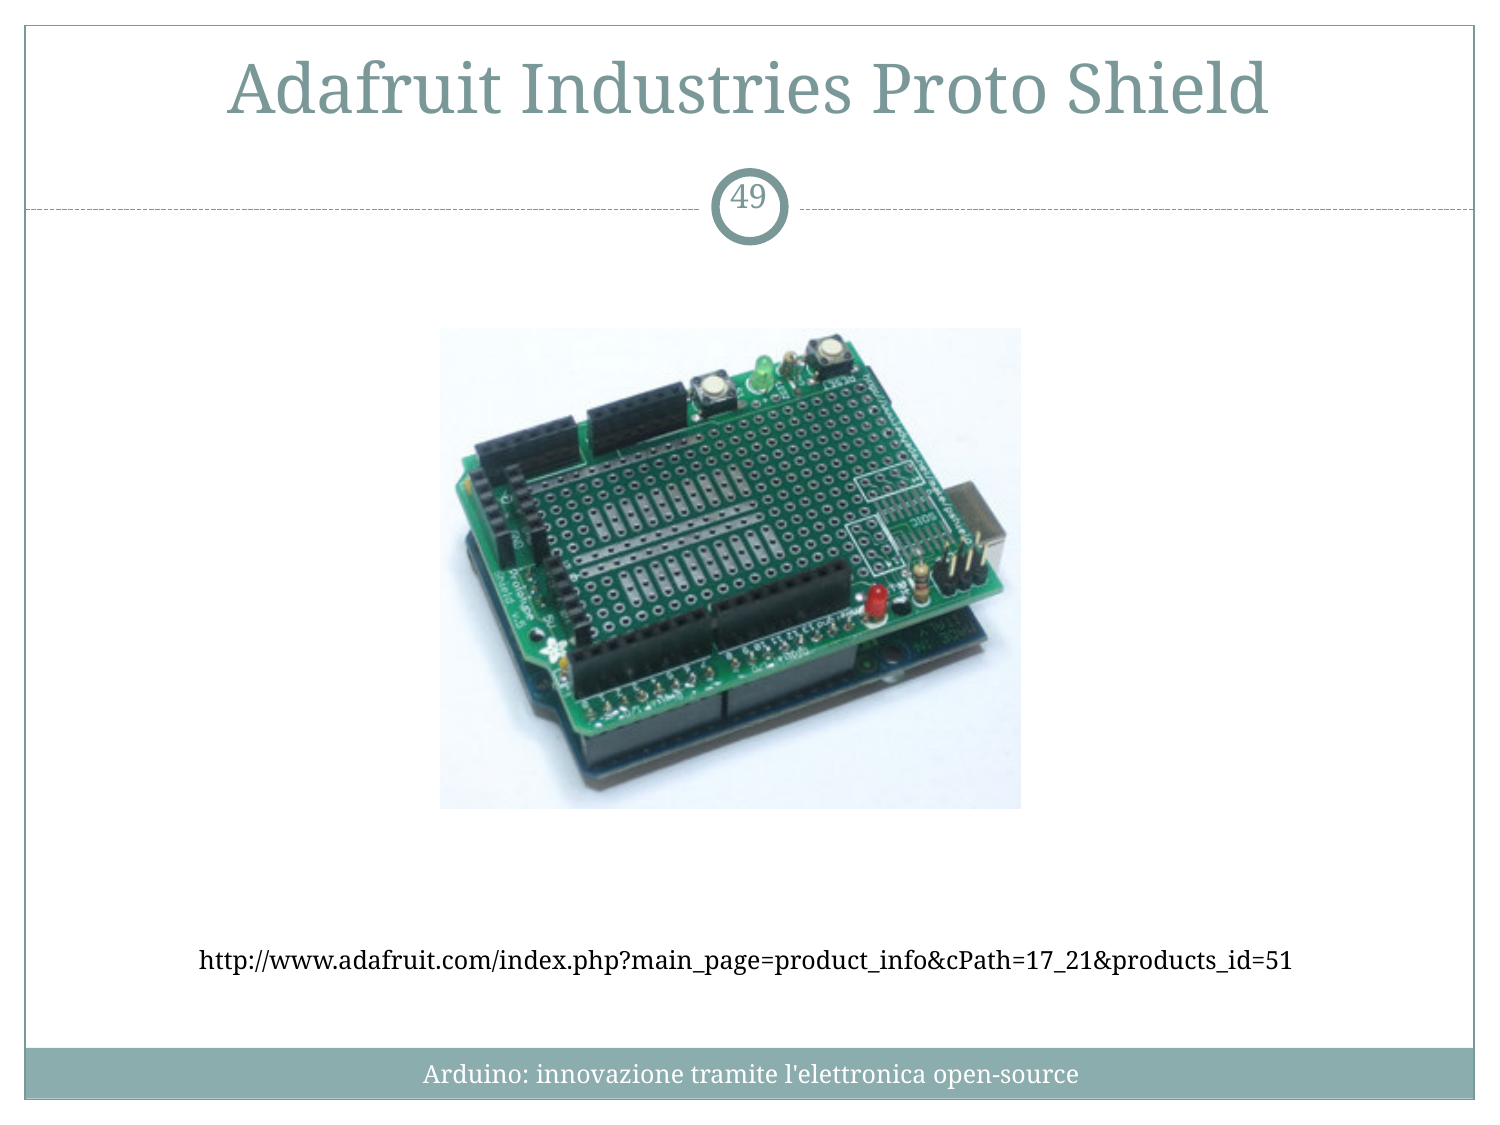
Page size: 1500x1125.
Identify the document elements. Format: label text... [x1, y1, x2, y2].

footer Arduino: innovazione tramite l'elettronica open-source [50, 1051, 1454, 1112]
picture [440, 328, 1021, 809]
slide_number <numero> [715, 168, 791, 241]
list http://www.adafruit.com/index.php?main_page=product_info&cPath=17_21&products_id=51 [49, 937, 1445, 1020]
title Adafruit Industries Proto Shield [49, 37, 1450, 162]
